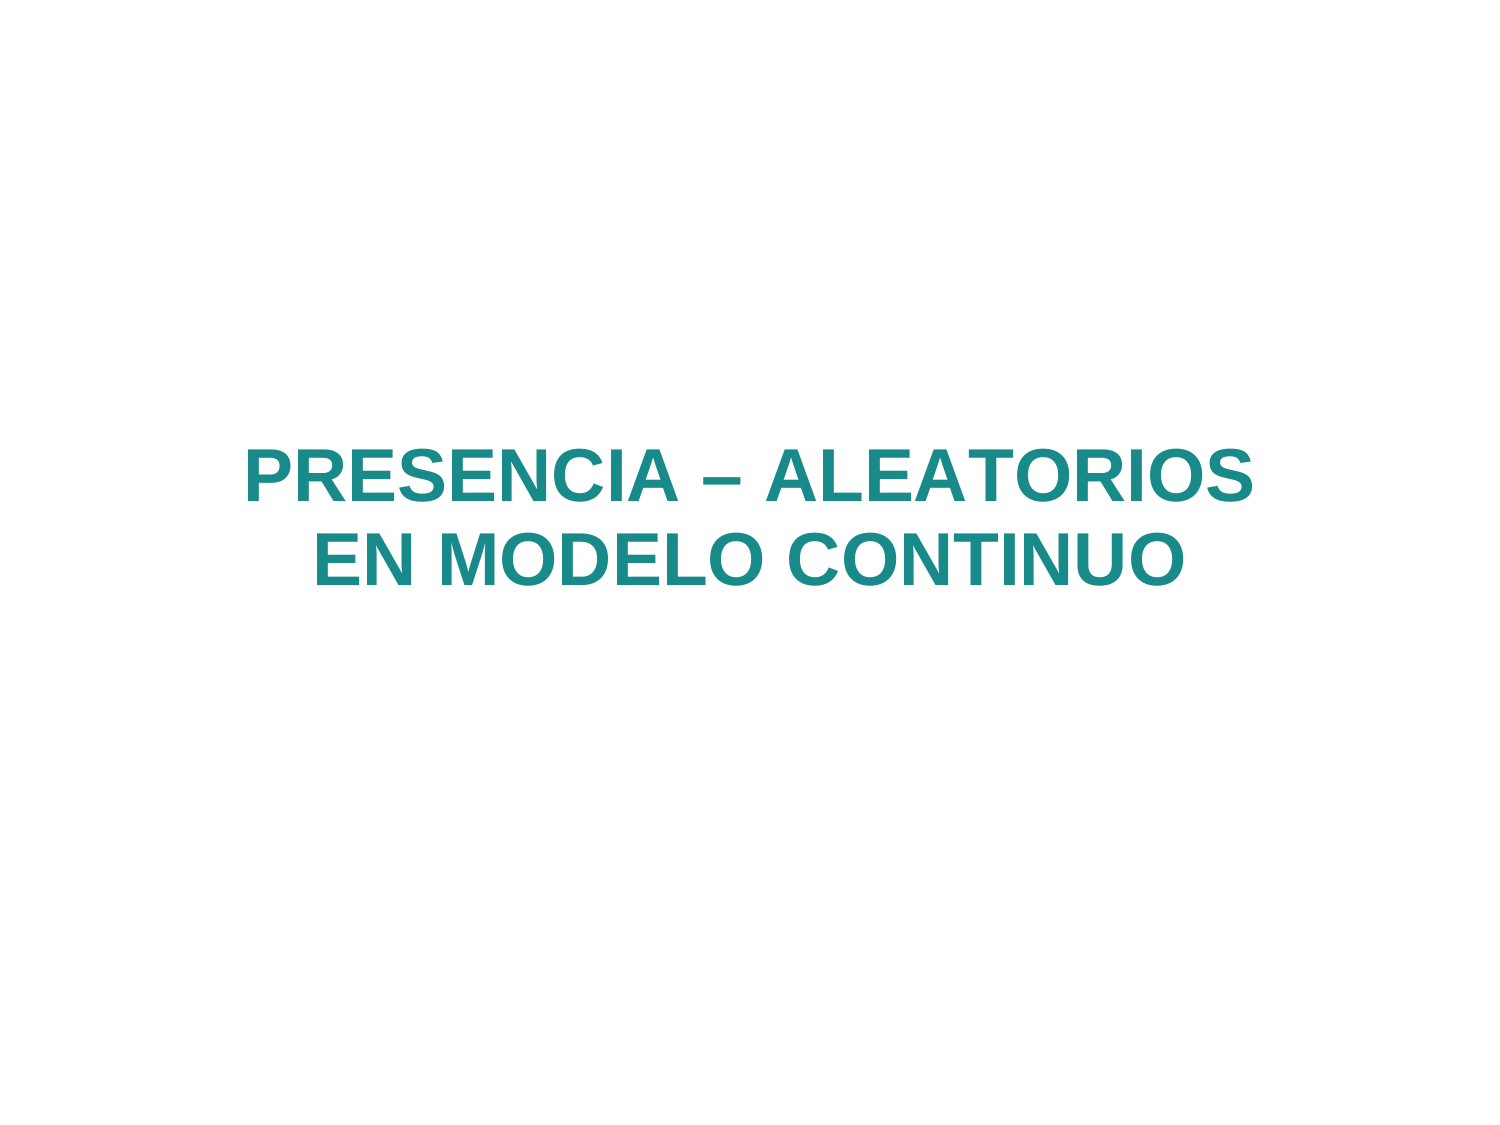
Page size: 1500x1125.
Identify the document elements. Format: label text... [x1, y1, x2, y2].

title PRESENCIA – ALEATORIOS EN MODELO CONTINUO [112, 425, 1388, 609]
